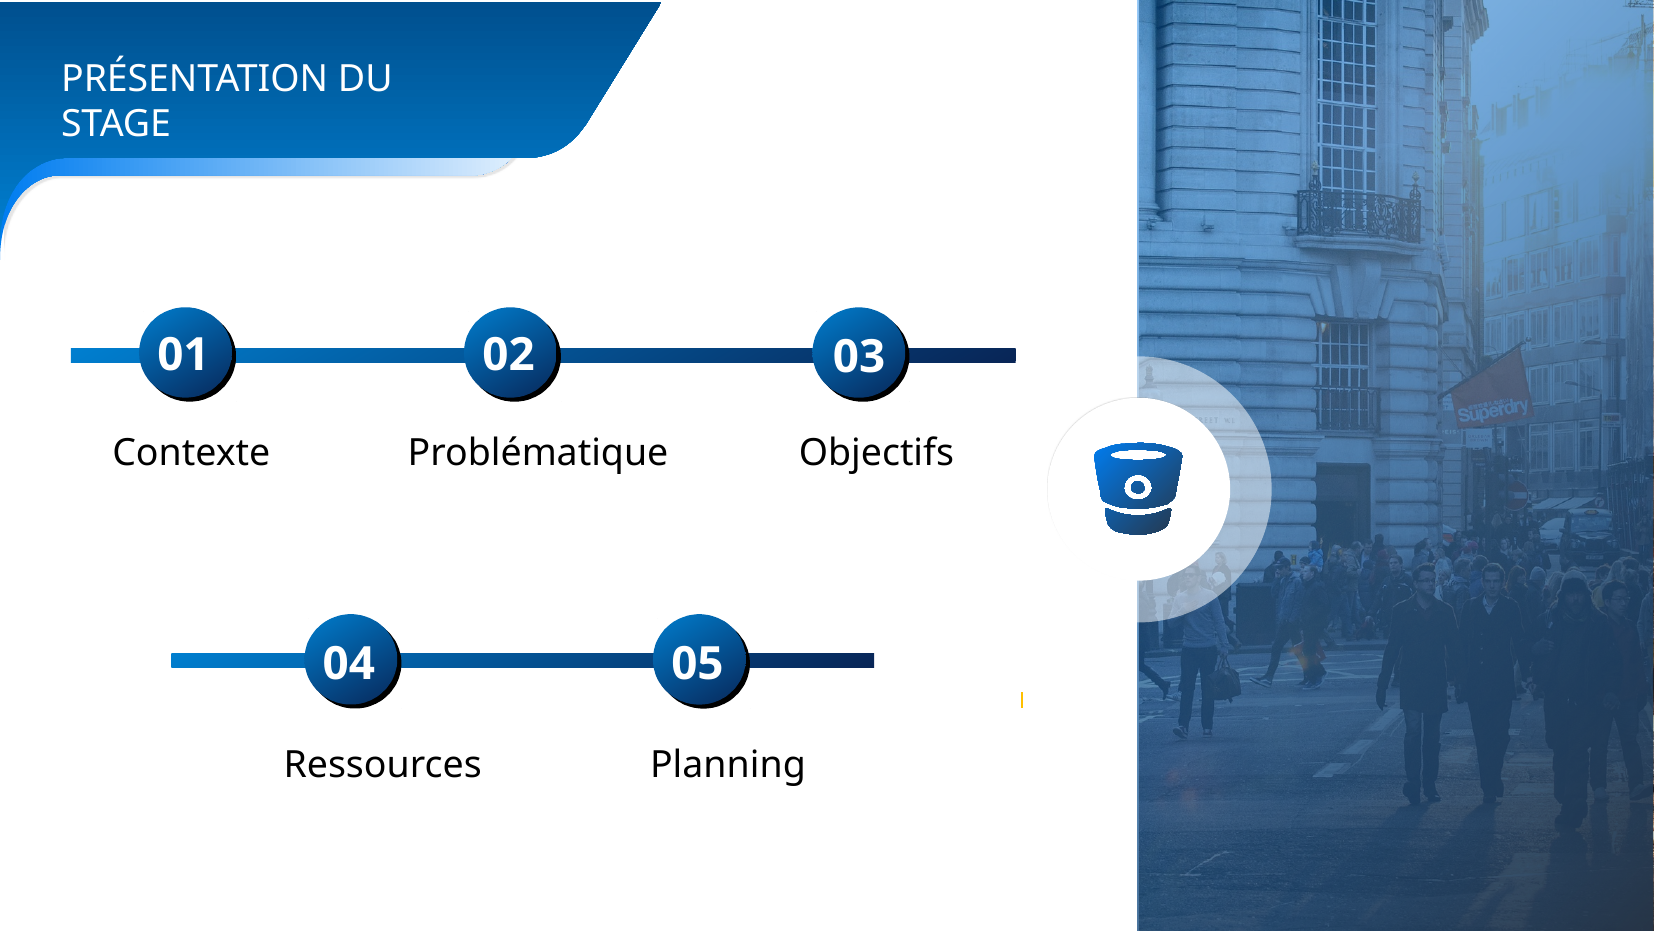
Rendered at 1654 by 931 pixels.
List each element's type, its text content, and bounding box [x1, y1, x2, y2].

text_box [156, 388, 223, 402]
text_box [829, 307, 889, 318]
text_box [391, 634, 656, 692]
text_box 03 [817, 318, 901, 389]
text_box [320, 614, 381, 625]
text_box [551, 328, 817, 385]
text_box [668, 614, 731, 626]
text_box [672, 697, 735, 709]
text_box [1005, 0, 1654, 931]
text_box [324, 697, 386, 709]
text_box Ressources [283, 737, 482, 792]
text_box [830, 389, 896, 402]
text_box [171, 644, 307, 675]
text_box 02 [467, 317, 551, 388]
text_box PRÉSENTATION DU STAGE [46, 46, 409, 152]
text_box [0, 2, 662, 260]
text_box 01 [142, 317, 225, 388]
text_box Objectifs [799, 425, 945, 480]
text_box [901, 330, 1016, 383]
text_box [739, 634, 875, 693]
text_box [481, 307, 540, 317]
text_box [156, 307, 215, 317]
text_box Planning [649, 737, 863, 792]
text_box [225, 327, 467, 386]
text_box Contexte [112, 425, 263, 480]
text_box 04 [307, 625, 391, 697]
text_box [70, 336, 142, 369]
text_box [481, 388, 548, 402]
text_box 05 [656, 626, 739, 697]
text_box Problématique [407, 425, 649, 480]
